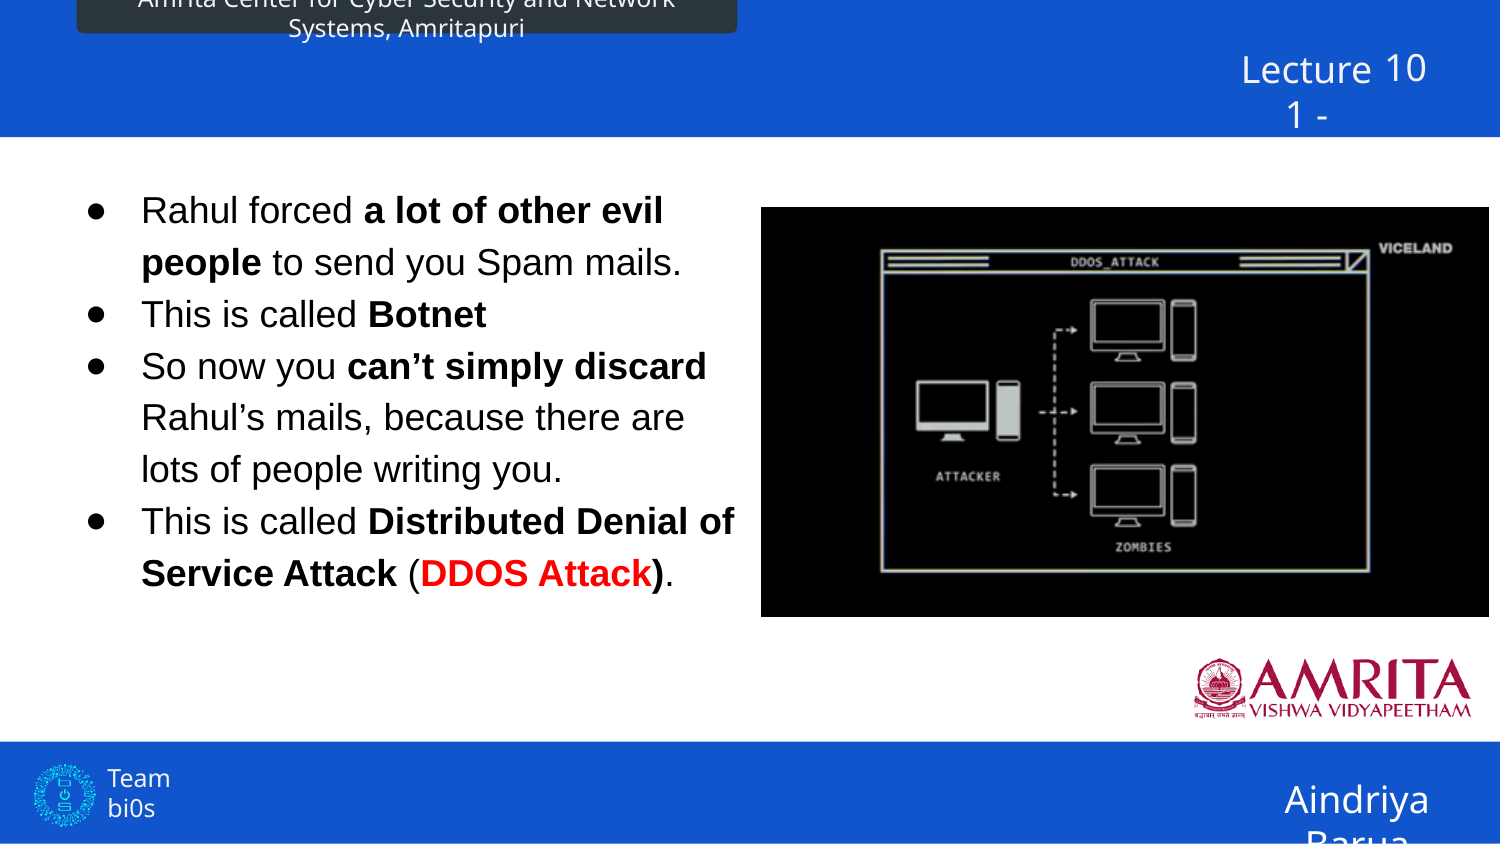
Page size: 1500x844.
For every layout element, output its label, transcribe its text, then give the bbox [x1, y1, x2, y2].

subtitle Rahul forced a lot of other evil people to send you Spam mails. This is called Botnet So now you can’t simply discard Rahul’s mails, because there are lots of people writing you. This is called Distributed Denial of Service Attack (DDOS Attack). [51, 164, 762, 587]
picture [30, 763, 99, 828]
picture [761, 207, 1489, 617]
picture [1193, 654, 1473, 724]
slide_number <number> [1322, 42, 1489, 98]
